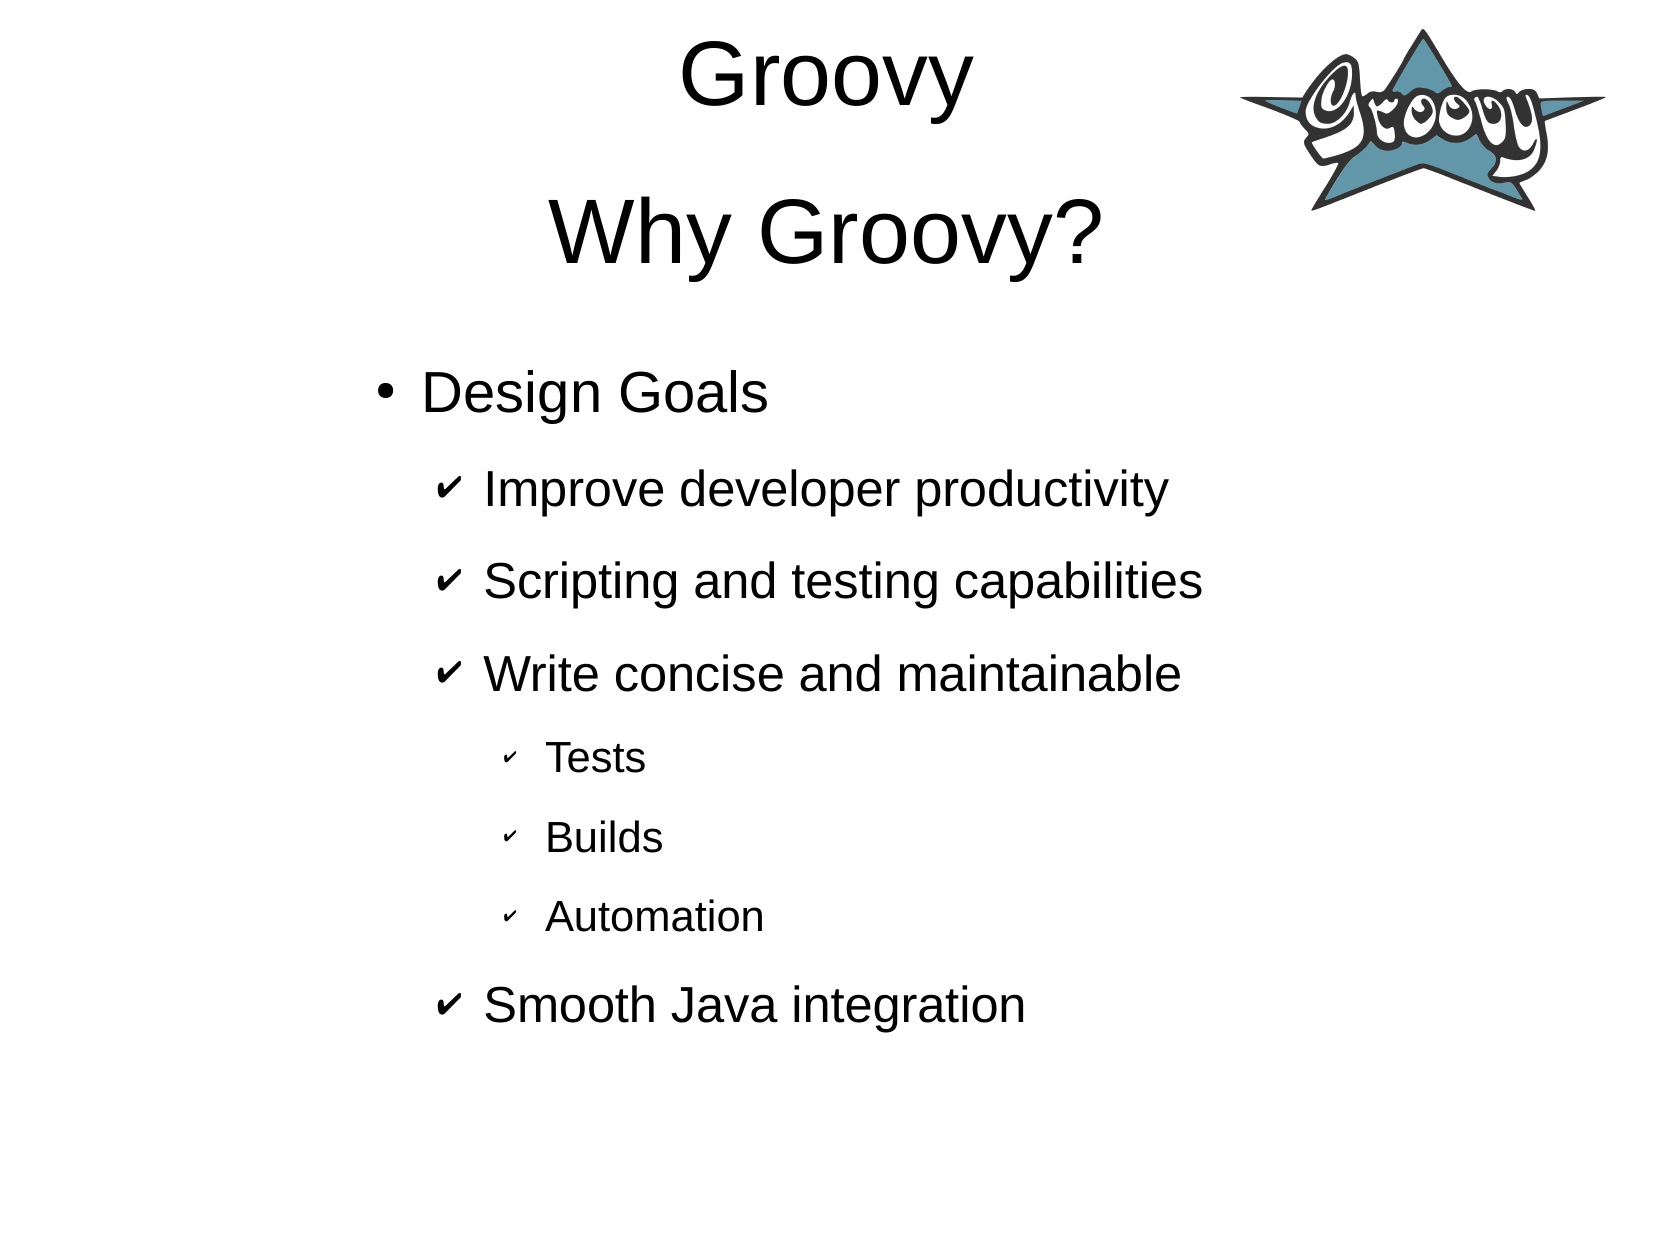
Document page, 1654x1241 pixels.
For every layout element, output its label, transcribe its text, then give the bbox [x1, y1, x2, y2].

picture [1240, 29, 1606, 211]
list Design Goals Improve developer productivity Scripting and testing capabilities Write concise and maintainable Tests Builds Automation Smooth Java integration [360, 360, 1571, 1036]
title Groovy Why Groovy? [82, 22, 1571, 284]
